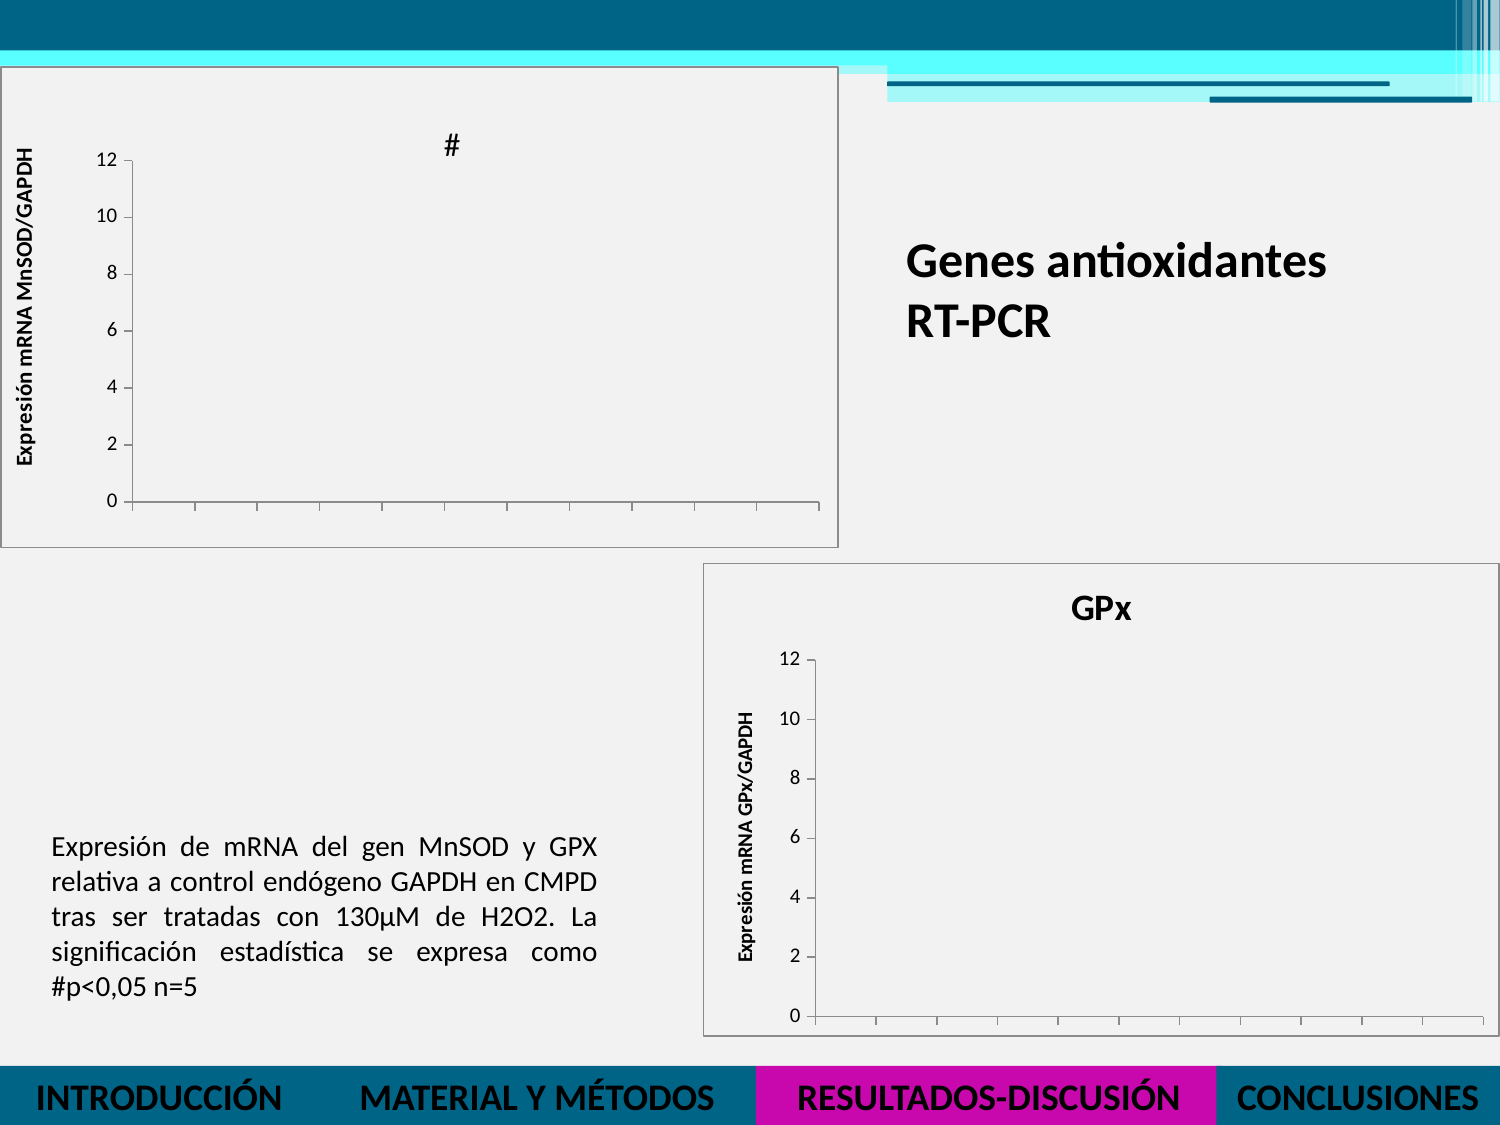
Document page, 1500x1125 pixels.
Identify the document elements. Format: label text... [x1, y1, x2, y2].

text_box RESULTADOS-DISCUSIÓN [755, 1065, 1216, 1125]
text_box MATERIAL Y MÉTODOS [318, 1065, 755, 1125]
text_box Expresión de mRNA del gen MnSOD y GPX relativa a control endógeno GAPDH en CMPD tras ser tratadas con 130µM de H2O2. La significación estadística se expresa como #p<0,05 n=5 [41, 822, 609, 1008]
text_box Genes antioxidantes RT-PCR [891, 219, 1424, 355]
text_box CONCLUSIONES [1216, 1065, 1500, 1125]
text_box INTRODUCCIÓN [0, 1065, 318, 1125]
title RESULTADOS [64, 4, 1415, 55]
chart [0, 66, 839, 549]
chart [702, 562, 1500, 1037]
